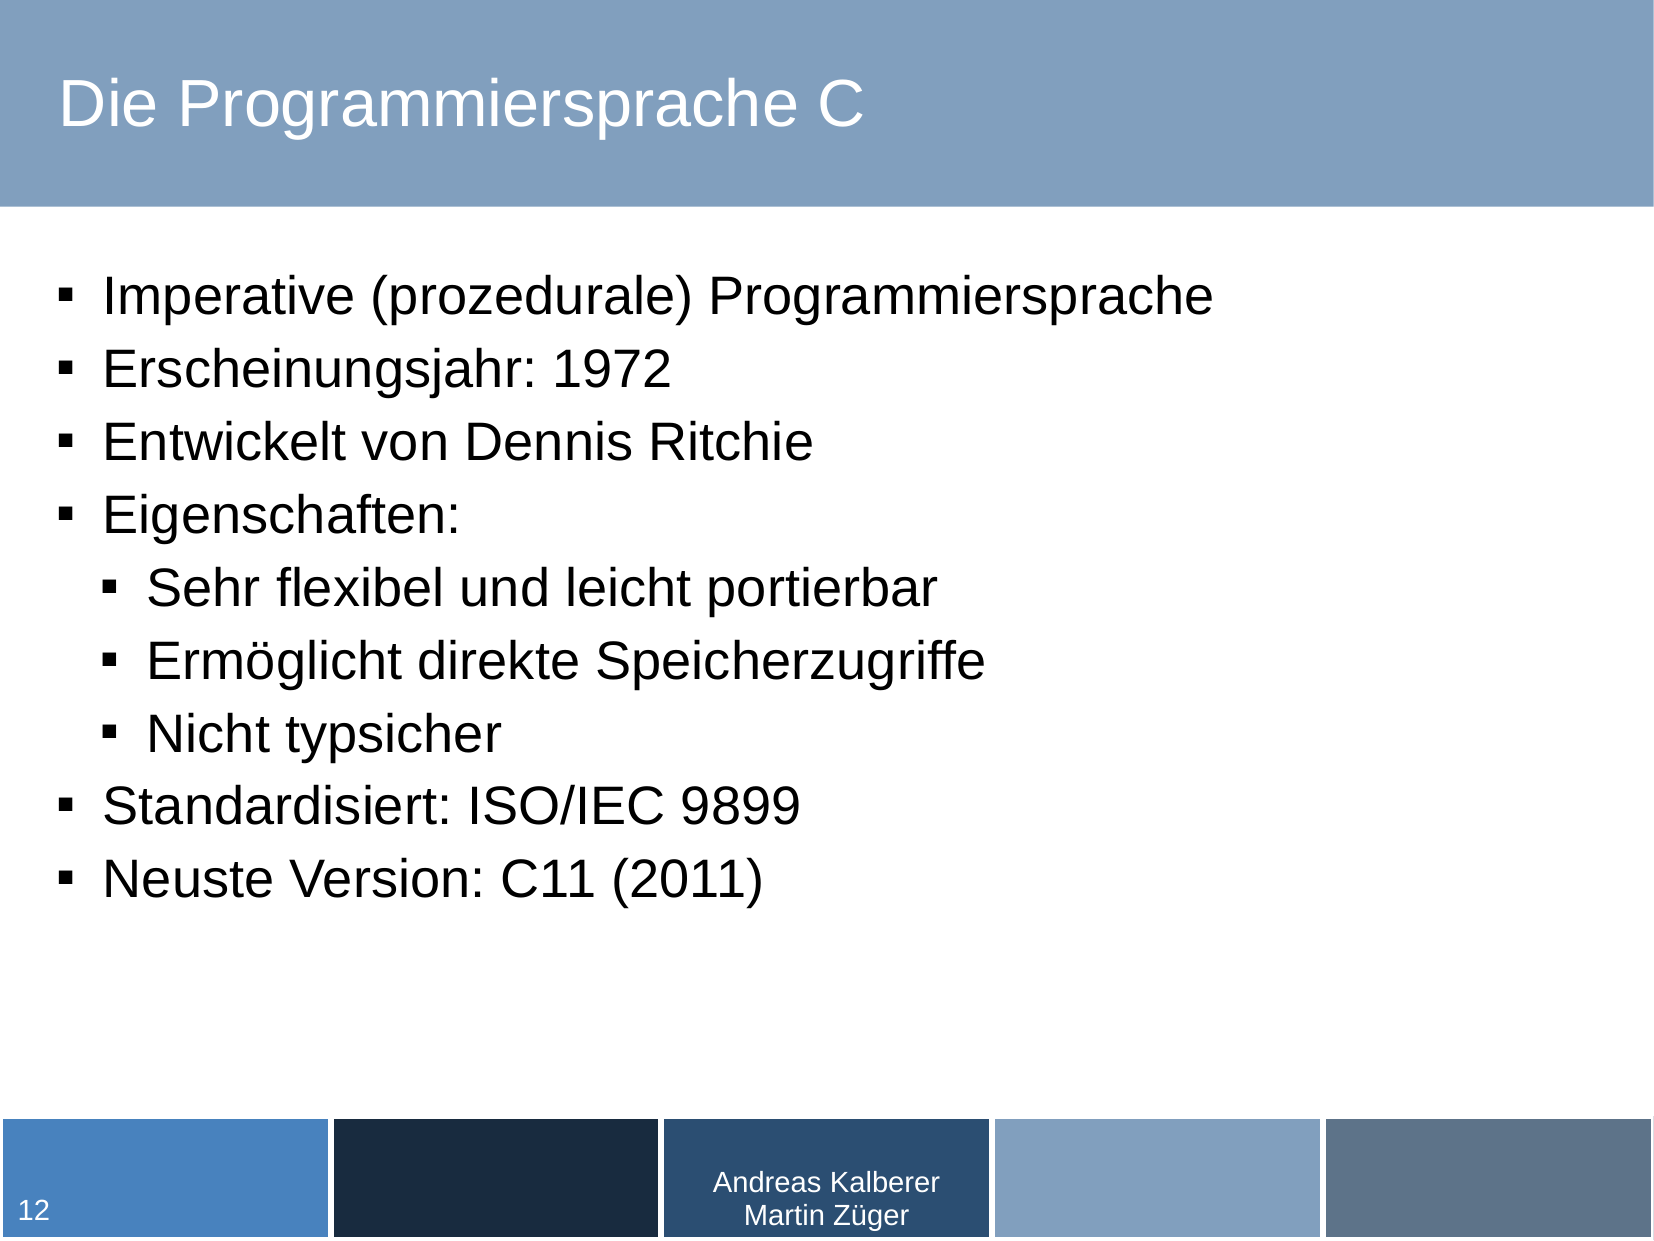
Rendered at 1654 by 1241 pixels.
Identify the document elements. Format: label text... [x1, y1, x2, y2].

list Imperative (prozedurale) Programmiersprache Erscheinungsjahr: 1972 Entwickelt von Dennis Ritchie Eigenschaften: Sehr flexibel und leicht portierbar Ermöglicht direkte Speicherzugriffe Nicht typsicher Standardisiert: ISO/IEC 9899 Neuste Version: C11 (2011) [59, 265, 1595, 986]
title Die Programmiersprache C [59, 29, 1595, 178]
